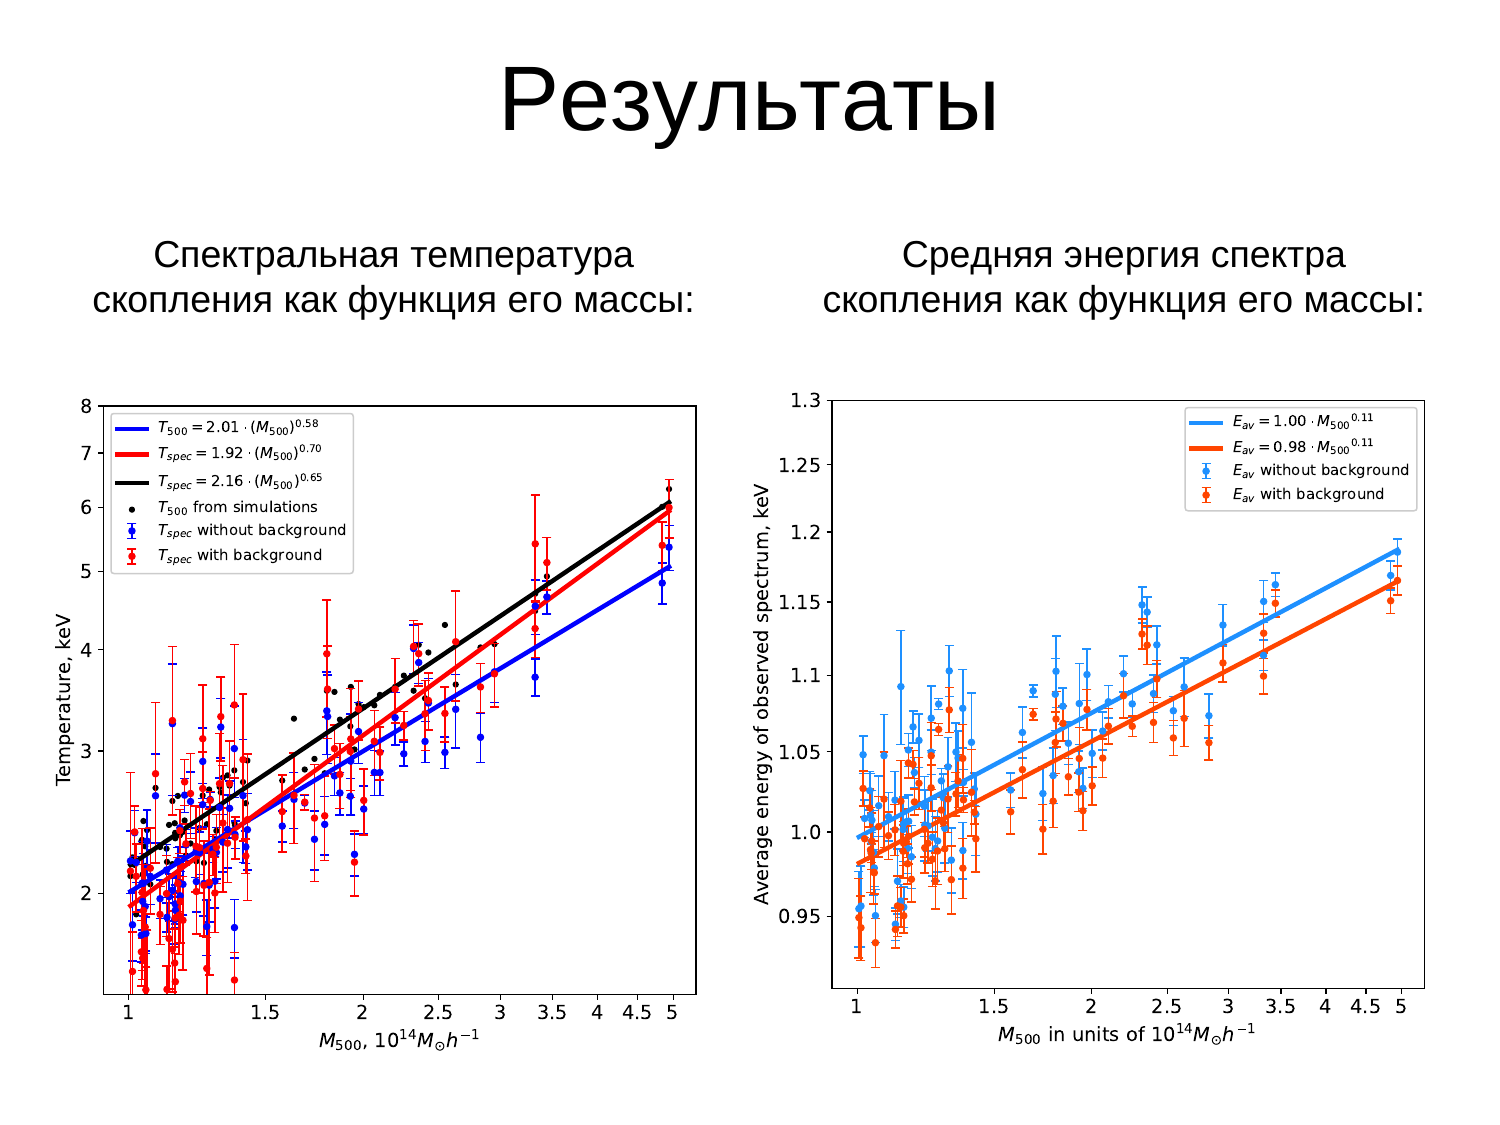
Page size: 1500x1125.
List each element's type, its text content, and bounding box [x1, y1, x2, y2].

text_box Средняя энергия спектра скопления как функция его массы: [805, 222, 1443, 328]
title Результаты [0, 0, 1500, 188]
picture [7, 307, 1500, 1079]
text_box Спектральная температура скопления как функция его массы: [75, 222, 713, 328]
